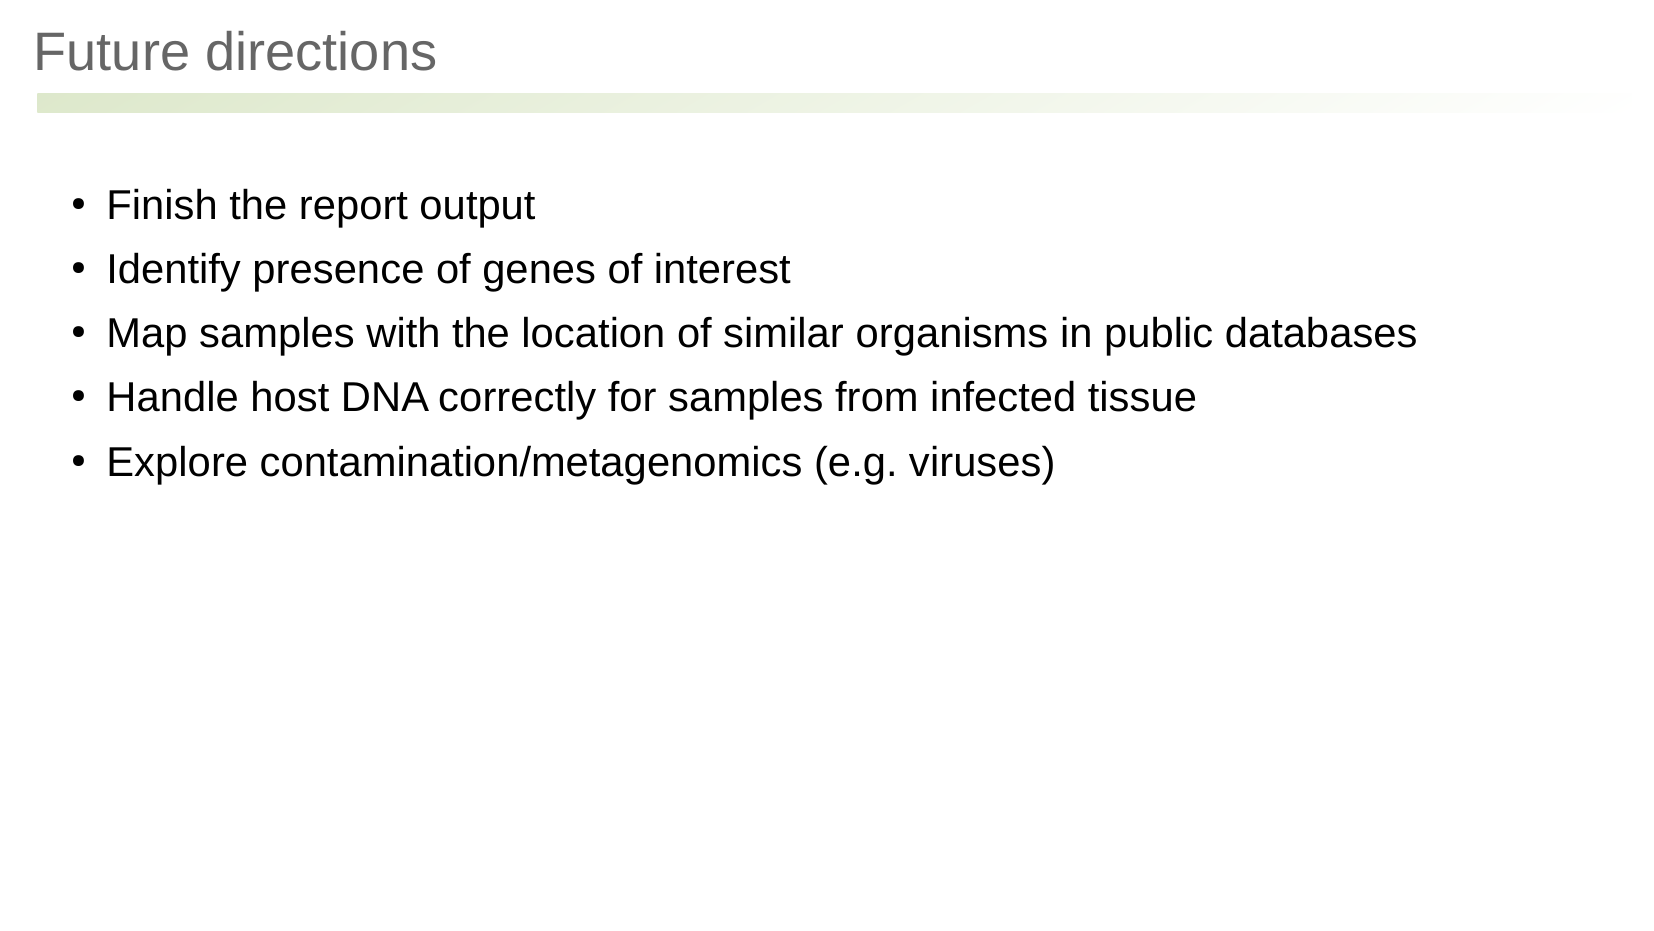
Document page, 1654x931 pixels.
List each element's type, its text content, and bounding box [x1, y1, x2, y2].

text_box [37, 93, 1632, 113]
text_box Finish the report output Identify presence of genes of interest Map samples with the location of similar organisms in public databases Handle host DNA correctly for samples from infected tissue Explore contamination/metagenomics (e.g. viruses) [56, 174, 1463, 621]
text_box Future directions [18, 14, 1632, 151]
